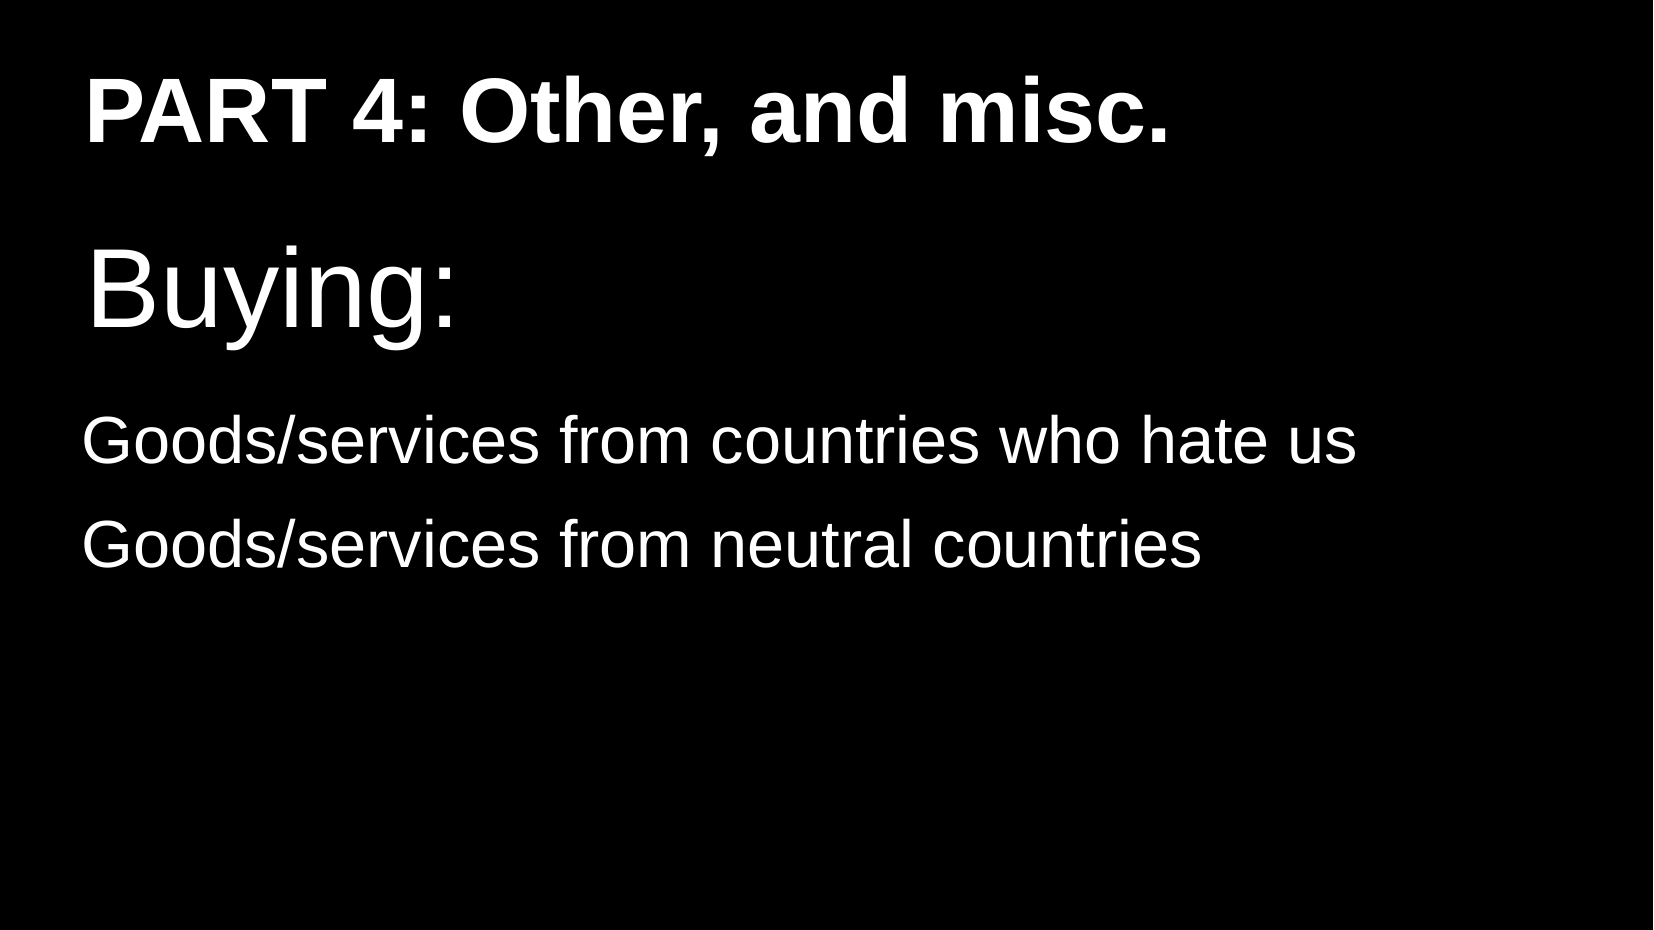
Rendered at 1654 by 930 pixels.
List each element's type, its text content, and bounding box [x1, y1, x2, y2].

list Goods/services from countries who hate us Goods/services from neutral countries [81, 403, 1567, 930]
list Buying: [85, 226, 1571, 388]
title PART 4: Other, and misc. [84, 56, 1561, 166]
